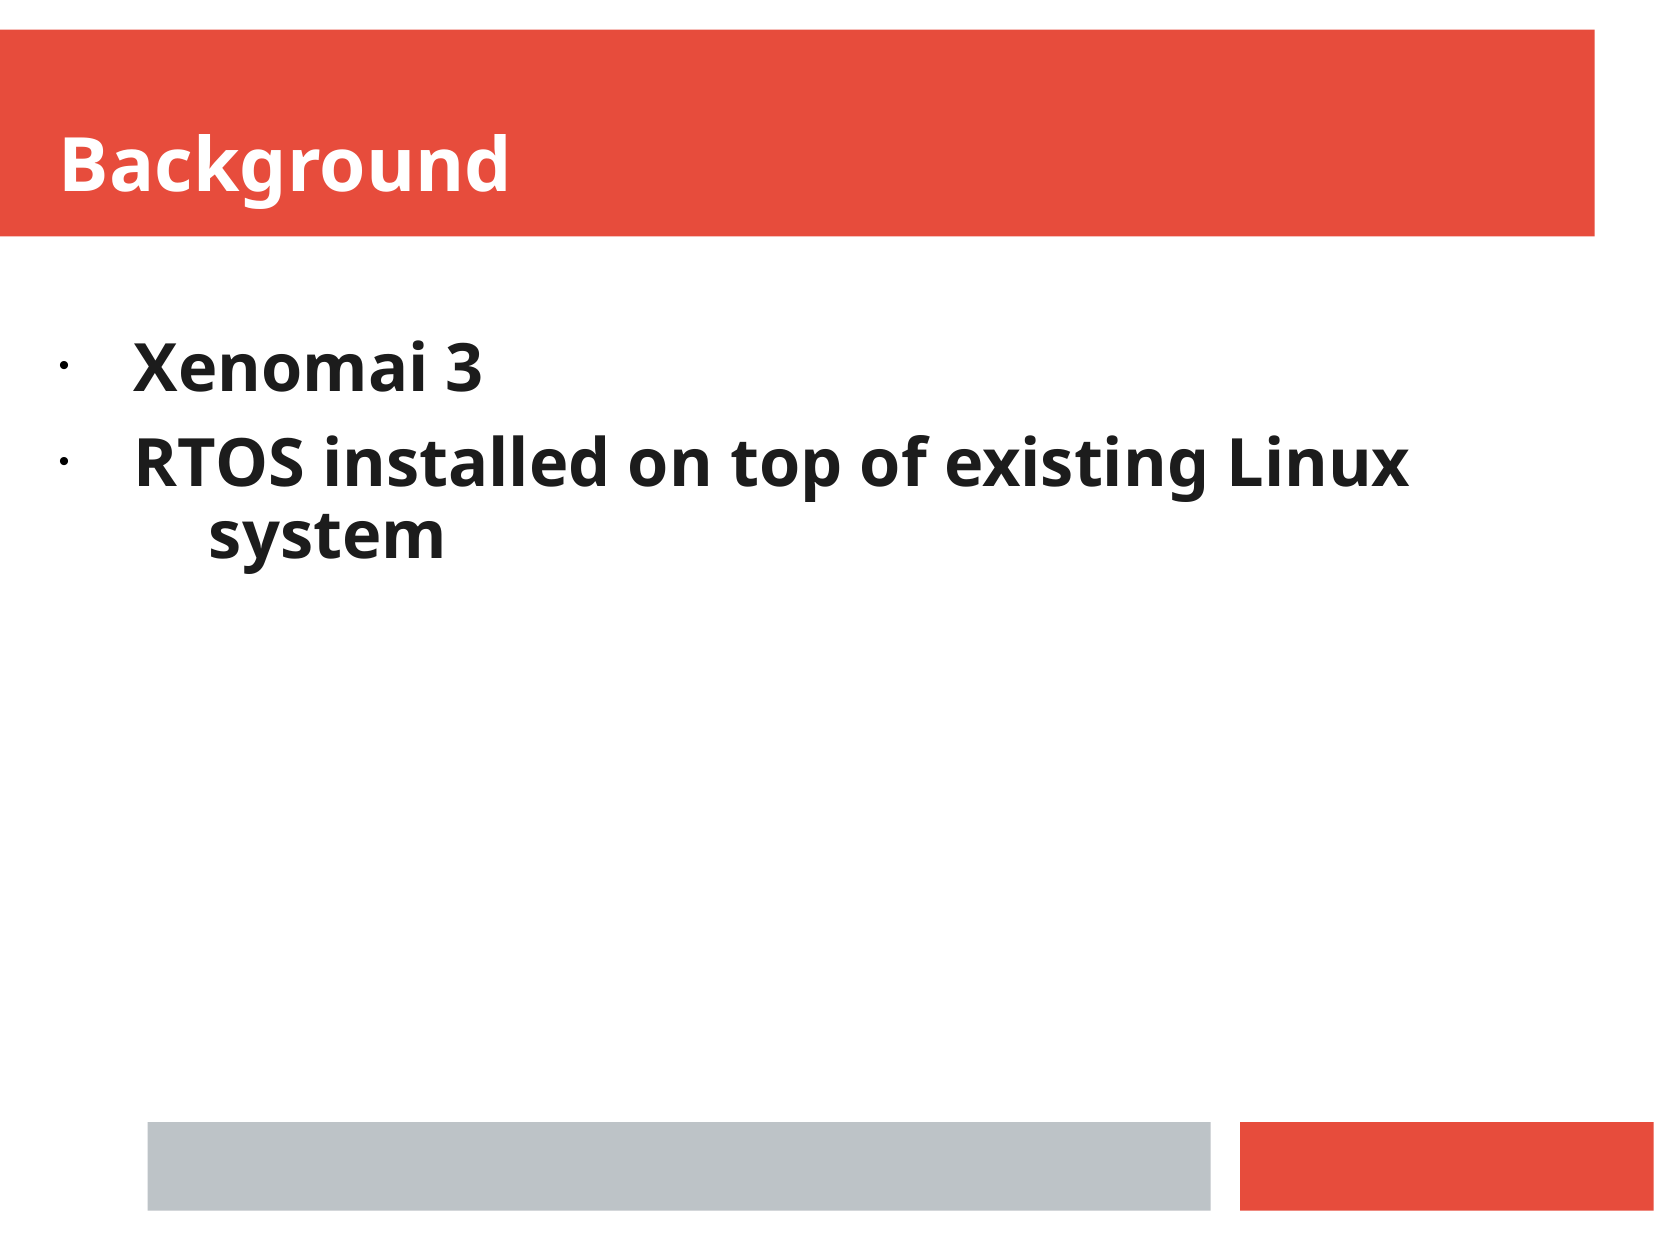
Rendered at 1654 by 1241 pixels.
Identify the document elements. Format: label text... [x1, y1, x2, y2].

list Xenomai 3 RTOS installed on top of existing Linux system [59, 324, 1565, 1093]
title Background [59, 59, 1595, 207]
